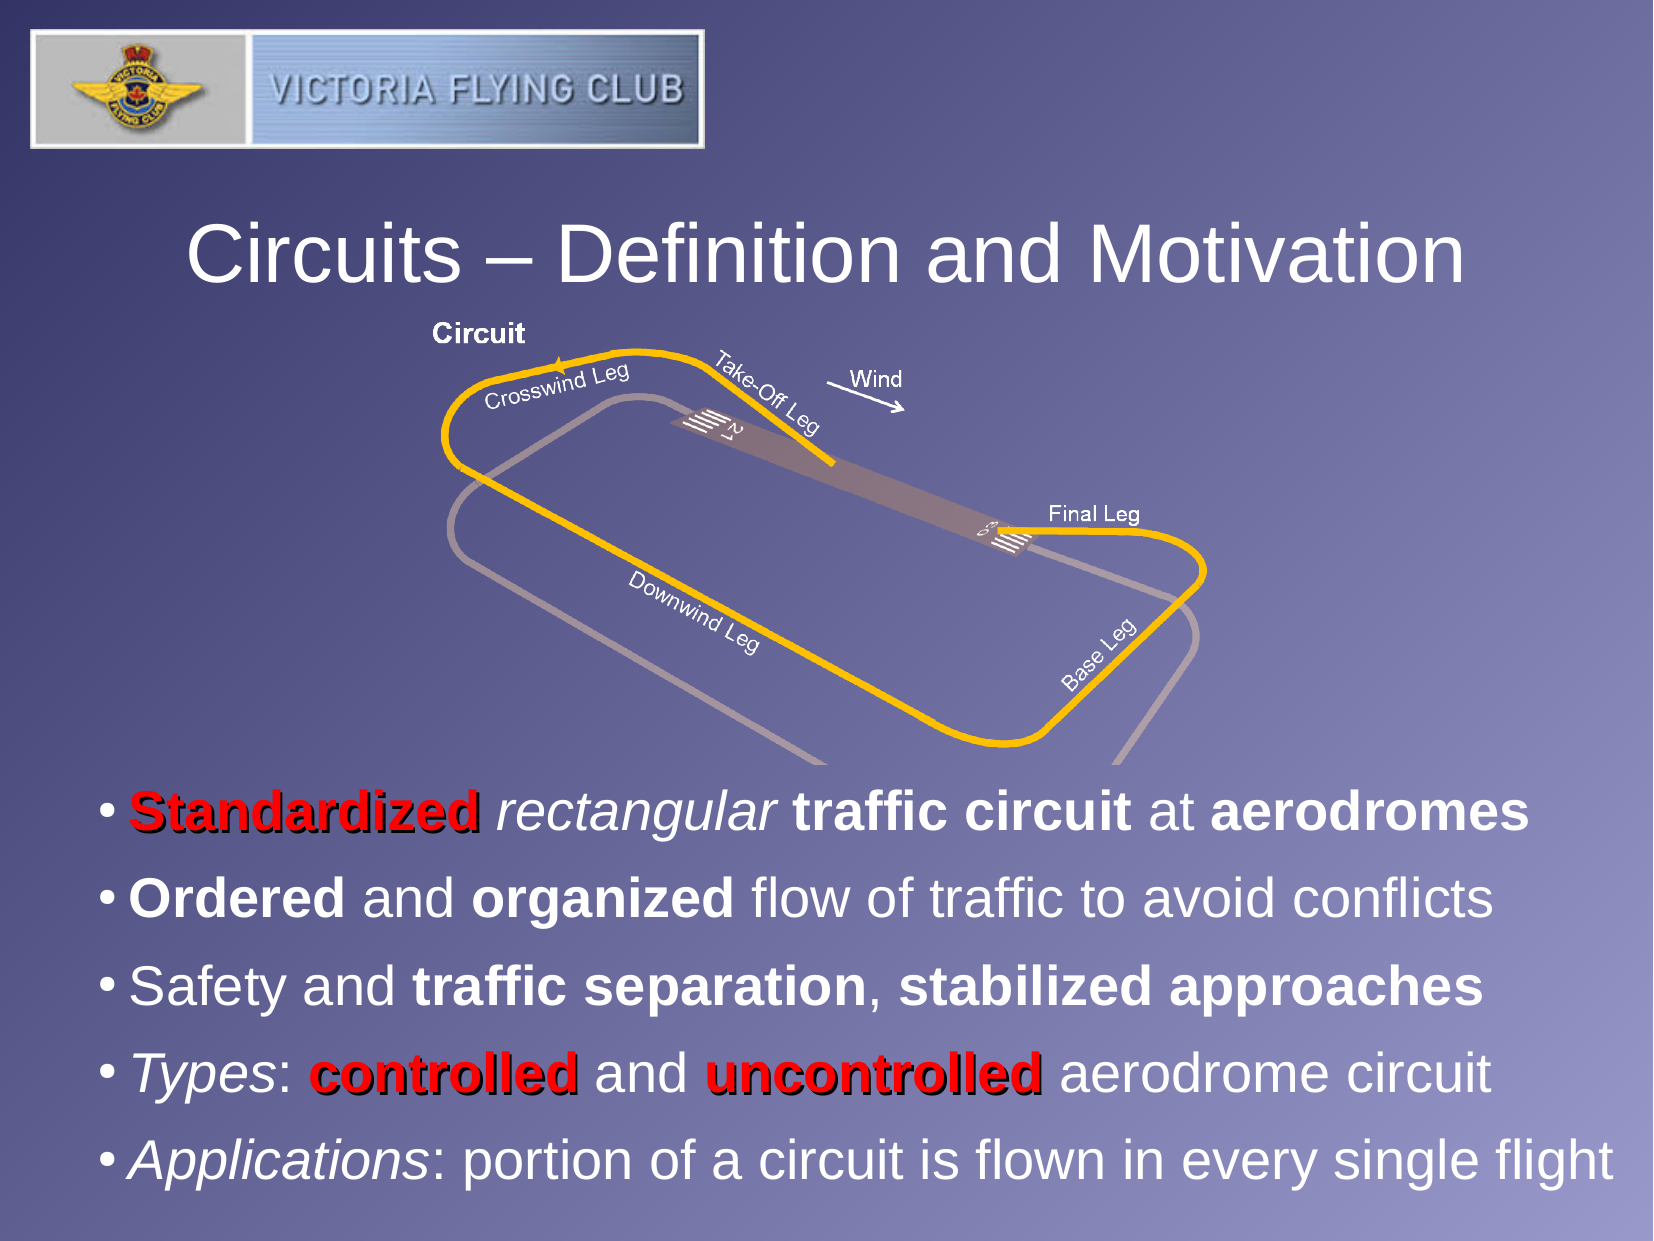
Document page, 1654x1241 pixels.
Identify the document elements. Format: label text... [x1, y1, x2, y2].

picture [426, 314, 1216, 766]
title Circuits – Definition and Motivation [82, 150, 1571, 358]
picture [30, 29, 705, 149]
list Standardized rectangular traffic circuit at aerodromes Ordered and organized flow of traffic to avoid conflicts Safety and traffic separation, stabilized approaches Types: controlled and uncontrolled aerodrome circuit Applications: portion of a circuit is flown in every single flight [82, 780, 1621, 1201]
